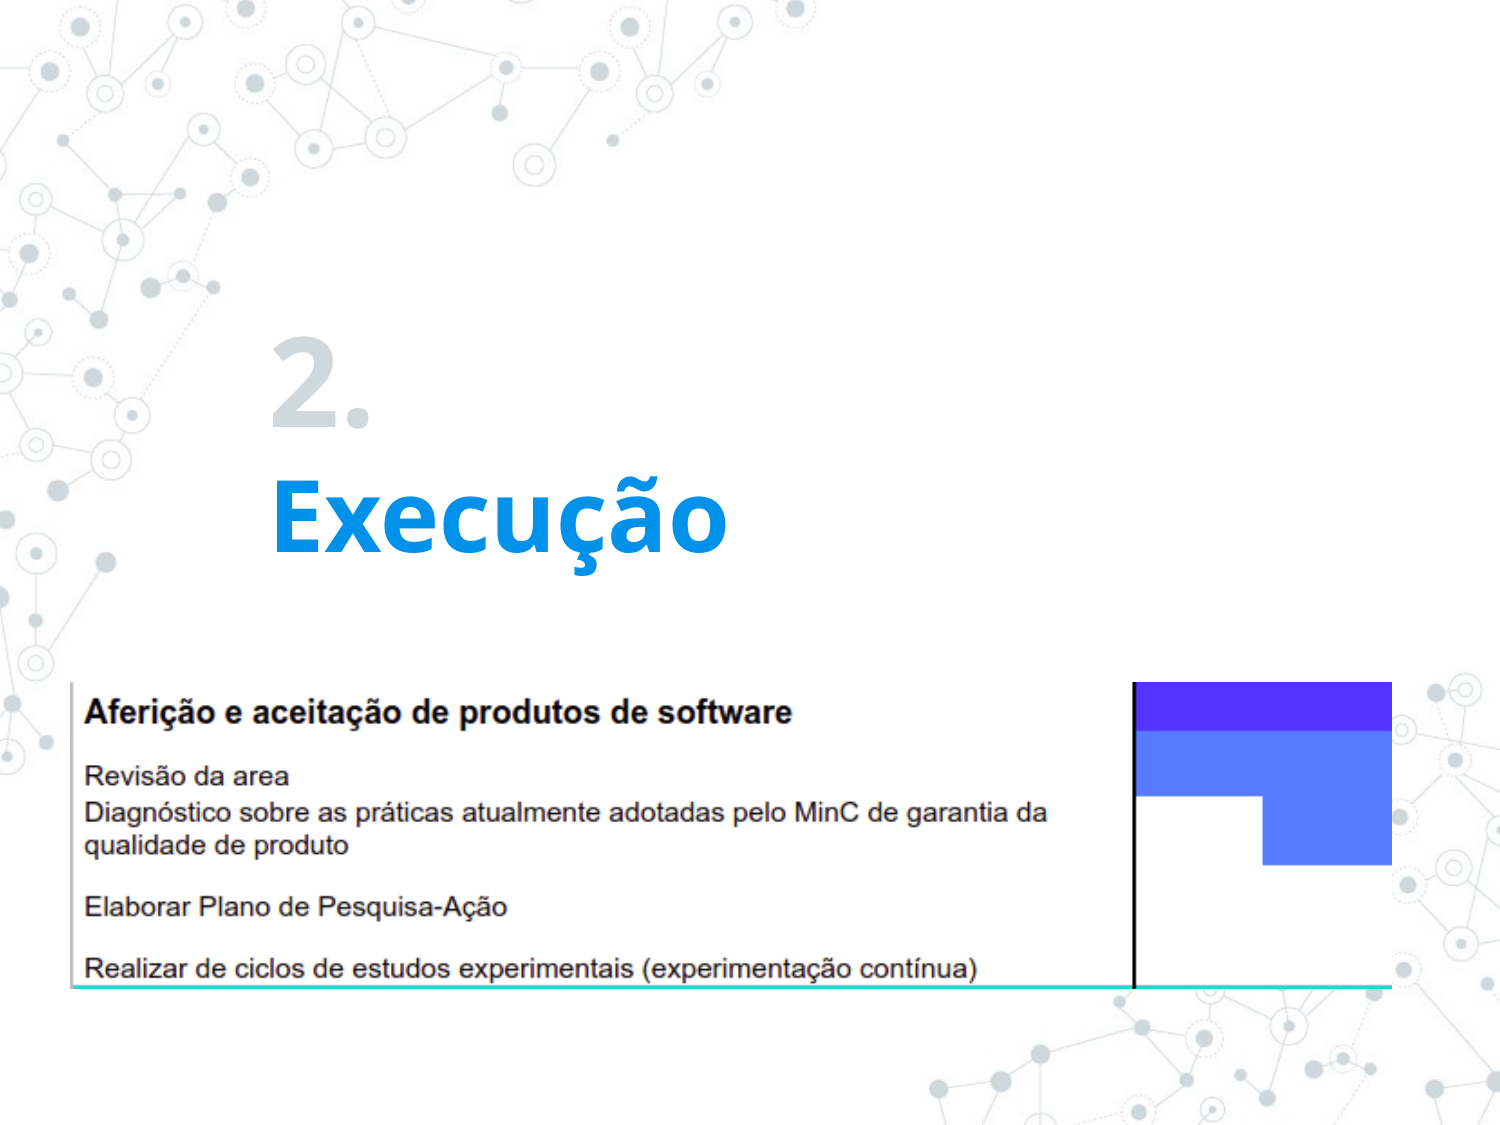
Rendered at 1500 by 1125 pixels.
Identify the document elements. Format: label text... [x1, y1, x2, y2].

picture [0, 0, 1500, 1125]
title 2. Execução [253, 333, 1211, 588]
